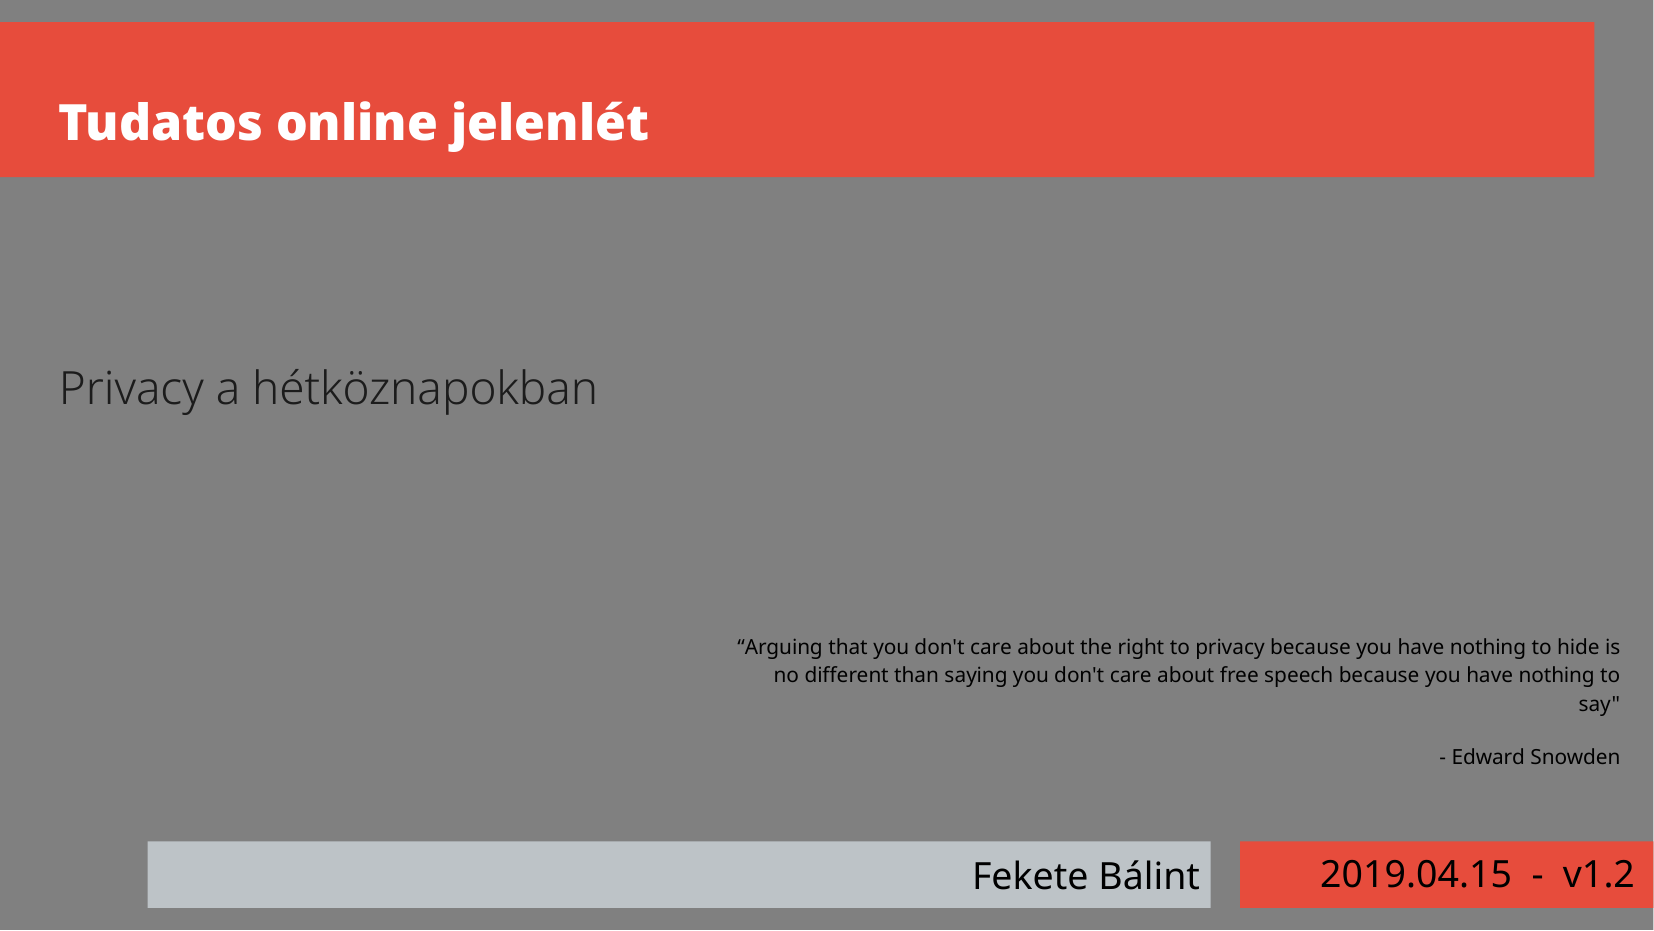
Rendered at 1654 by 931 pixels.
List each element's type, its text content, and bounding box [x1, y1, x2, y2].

text_box Fekete Bálint [150, 841, 1216, 905]
text_box 2019.04.15 - v1.2 [1245, 840, 1651, 903]
subtitle Privacy a hétköznapokban [58, 355, 1565, 443]
title Tudatos online jelenlét [58, 44, 1595, 155]
text_box “Arguing that you don't care about the right to privacy because you have nothing to hide is no different than saying you don't care about free speech because you have nothing to say" - Edward Snowden [720, 624, 1636, 766]
